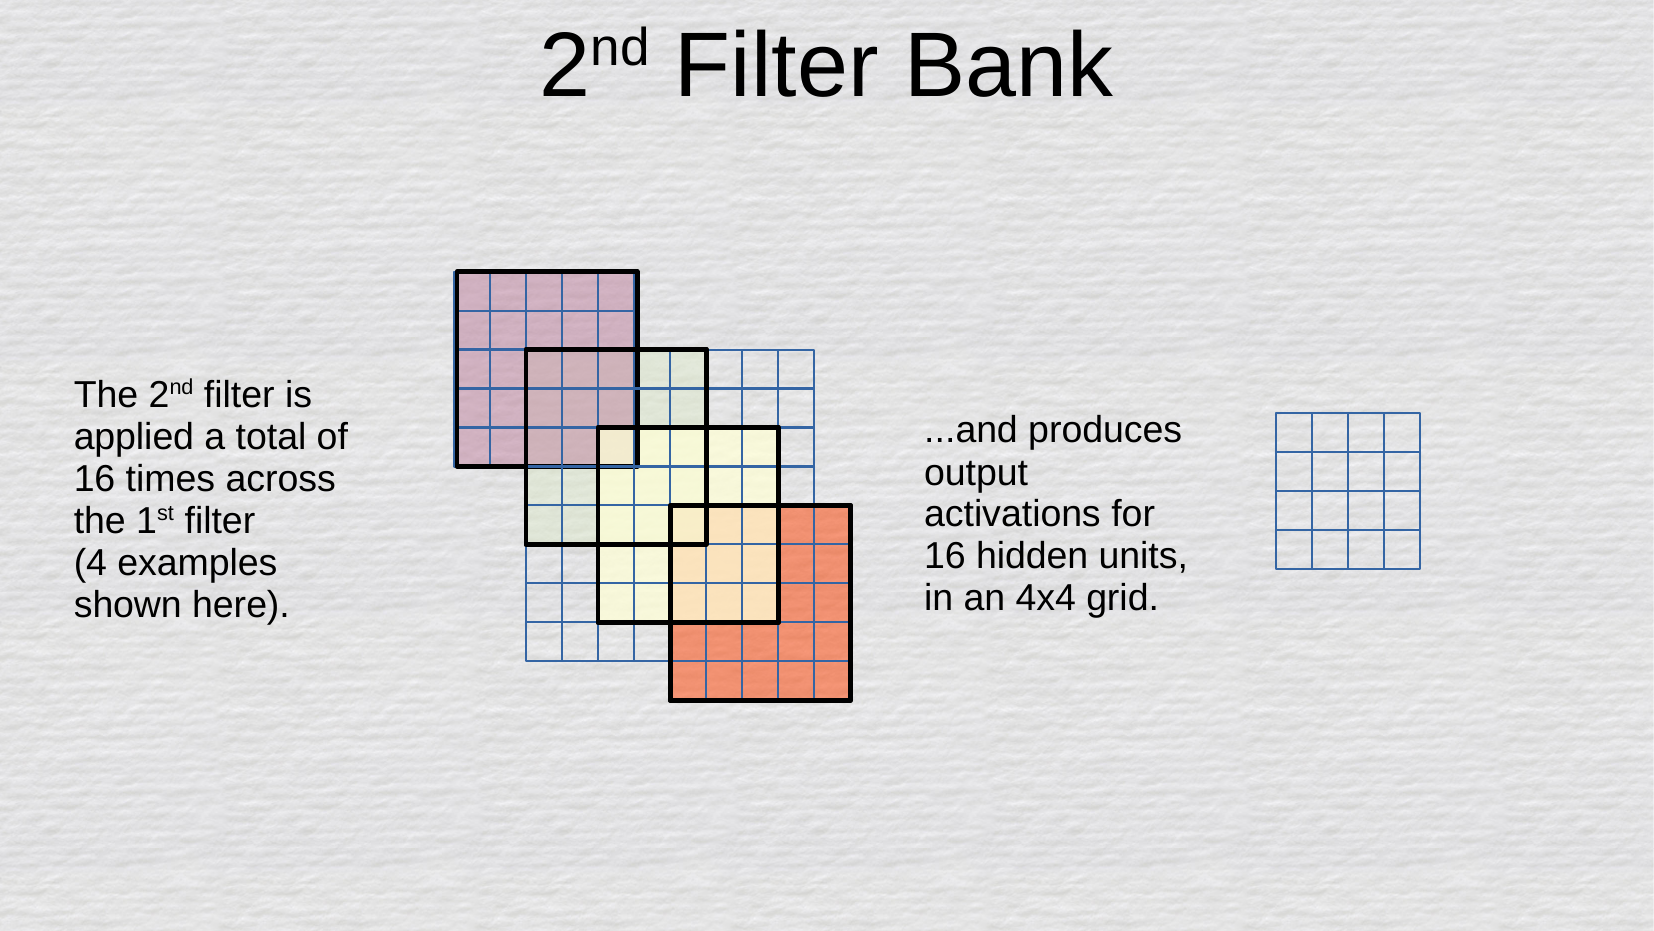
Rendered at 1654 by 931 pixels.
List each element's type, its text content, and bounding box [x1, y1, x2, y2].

text_box [599, 390, 633, 425]
text_box [528, 390, 561, 426]
picture [0, 0, 1654, 931]
text_box [743, 468, 776, 503]
text_box [707, 625, 741, 660]
text_box [563, 352, 597, 387]
text_box [600, 469, 633, 504]
text_box [600, 547, 633, 582]
text_box [528, 352, 561, 387]
text_box [673, 508, 704, 542]
text_box [707, 584, 741, 620]
text_box [671, 390, 704, 425]
text_box [563, 429, 596, 464]
text_box [743, 584, 776, 620]
text_box [781, 545, 813, 582]
text_box [600, 506, 633, 542]
text_box [673, 584, 705, 620]
text_box [640, 430, 669, 465]
text_box [563, 506, 596, 542]
text_box [781, 508, 813, 543]
text_box [528, 506, 561, 542]
text_box [671, 430, 704, 465]
text_box [673, 508, 848, 698]
text_box [640, 352, 669, 387]
text_box [563, 390, 597, 426]
text_box [671, 468, 704, 503]
text_box [673, 547, 705, 582]
text_box [779, 623, 813, 660]
text_box The 2nd filter is applied a total of 16 times across the 1st filter (4 examples shown here). [59, 366, 402, 662]
text_box [707, 545, 741, 582]
text_box [528, 429, 561, 464]
text_box [635, 584, 668, 620]
title 2nd Filter Bank [448, 11, 1205, 119]
text_box [635, 468, 669, 504]
text_box [743, 430, 776, 465]
text_box ...and produces output activations for 16 hidden units, in an 4x4 grid. [909, 401, 1205, 627]
text_box [709, 508, 741, 543]
text_box [459, 274, 635, 464]
text_box [709, 468, 741, 503]
text_box [528, 469, 561, 504]
text_box [563, 469, 596, 504]
text_box [743, 545, 776, 582]
text_box [599, 352, 633, 387]
text_box [635, 547, 668, 582]
text_box [600, 584, 633, 620]
text_box [635, 506, 668, 542]
text_box [673, 625, 705, 660]
text_box [600, 430, 633, 464]
text_box [781, 584, 813, 621]
text_box [743, 508, 776, 543]
text_box [671, 352, 704, 387]
text_box [640, 390, 669, 425]
text_box [743, 625, 777, 660]
text_box [709, 430, 741, 465]
